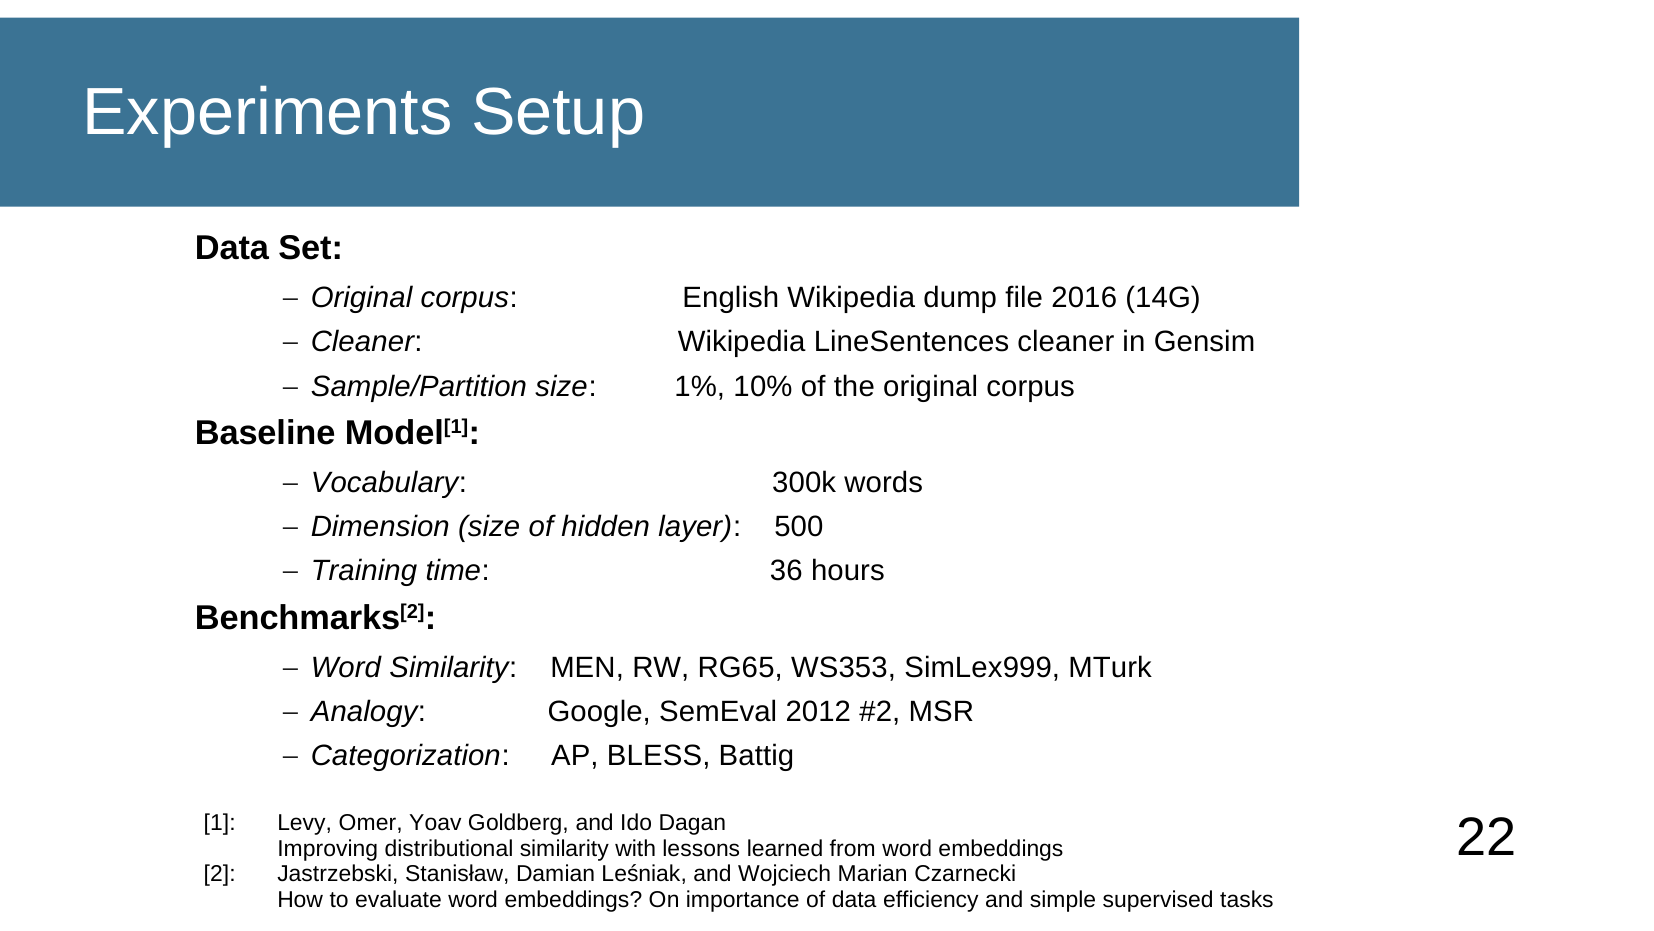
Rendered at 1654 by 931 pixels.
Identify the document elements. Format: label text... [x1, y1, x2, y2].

text_box [1]: Levy, Omer, Yoav Goldberg, and Ido Dagan Improving distributional similarity with lessons learned from word embeddings [2]: Jastrzebski, Stanisław, Damian Leśniak, and Wojciech Marian Czarnecki How to evaluate word embeddings? On importance of data efficiency and simple supervised tasks [188, 802, 1290, 920]
title Experiments Setup [82, 35, 1234, 189]
list Data Set: Original corpus: English Wikipedia dump file 2016 (14G) Cleaner: Wikipedia LineSentences cleaner in Gensim Sample/Partition size: 1%, 10% of the original corpus Baseline Model[1]: Vocabulary: 300k words Dimension (size of hidden layer): 500 Training time: 36 hours Benchmarks[2]: Word Similarity: MEN, RW, RG65, WS353, SimLex999, MTurk Analogy: Google, SemEval 2012 #2, MSR Categorization: AP, BLESS, Battig [194, 224, 1471, 780]
